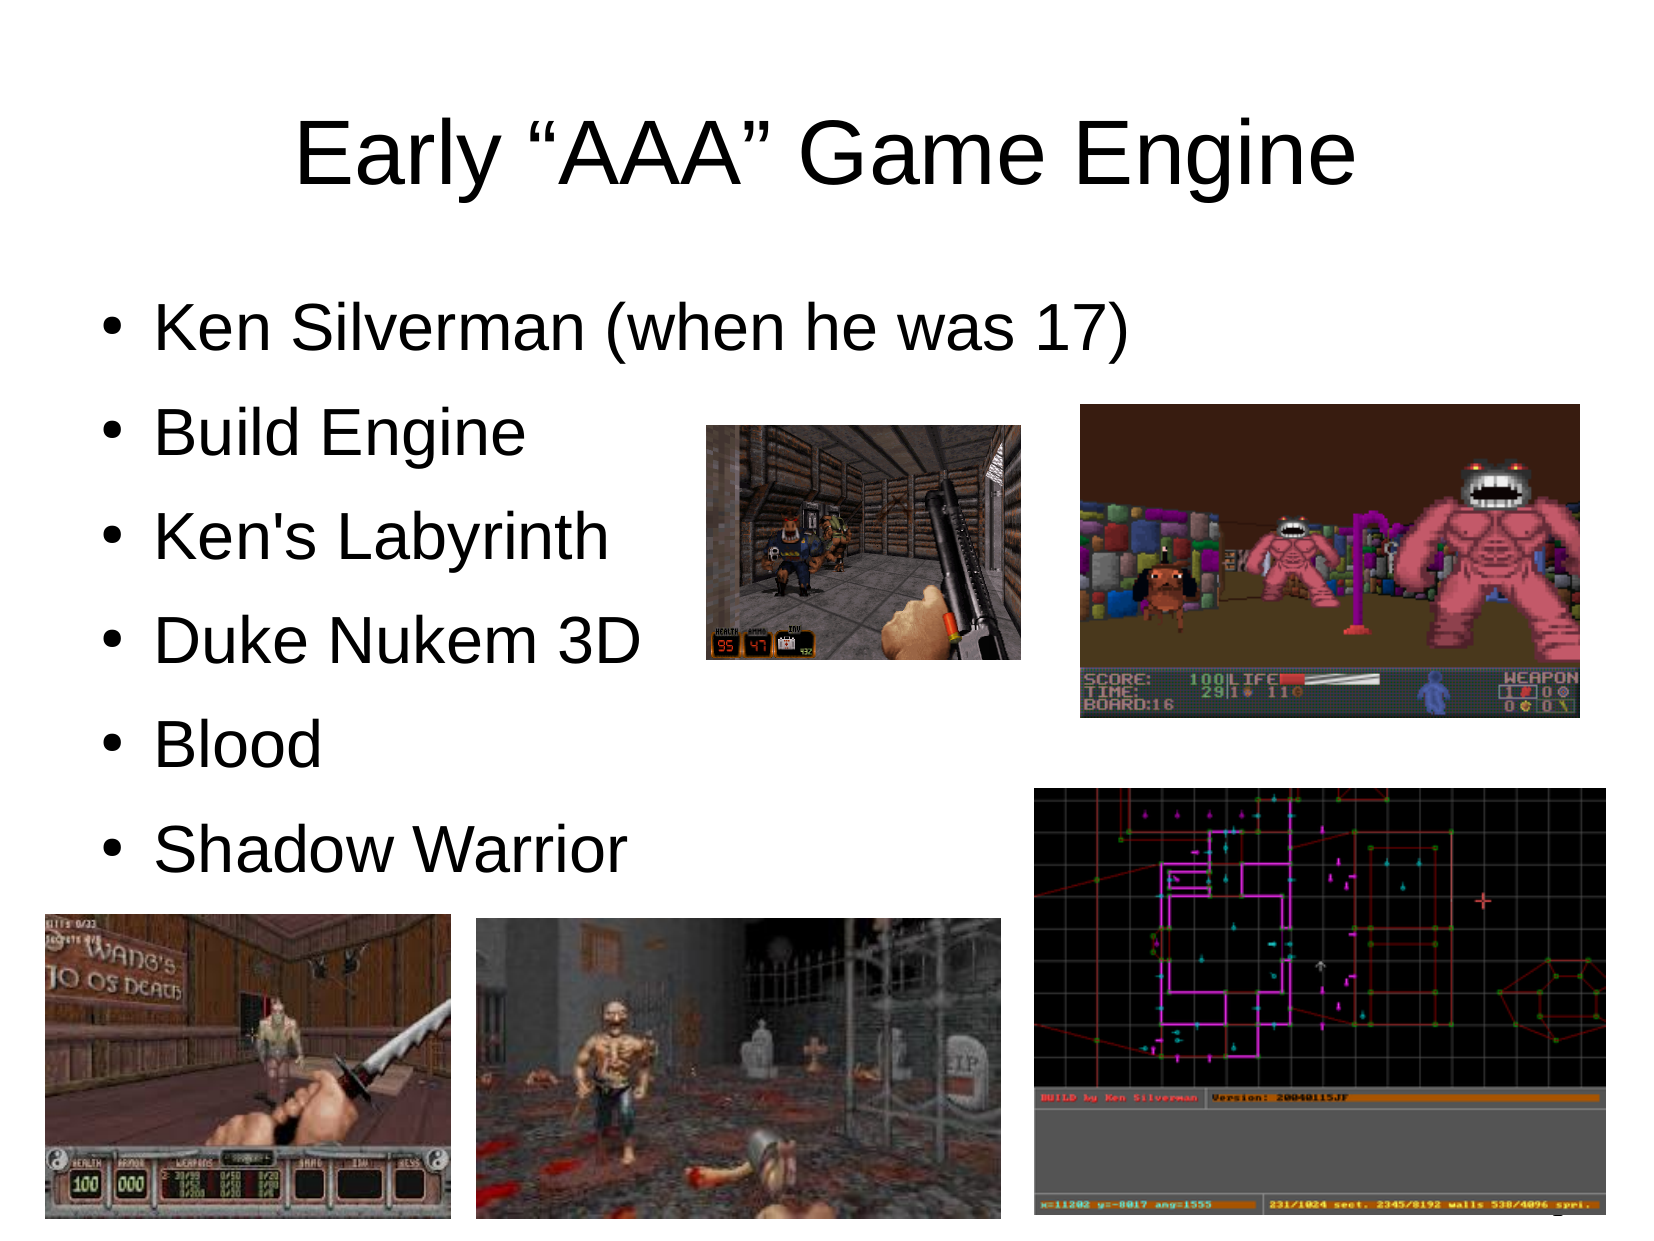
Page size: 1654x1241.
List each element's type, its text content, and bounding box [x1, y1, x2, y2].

picture [1034, 788, 1606, 1216]
picture [476, 918, 1001, 1219]
list Ken Silverman (when he was 17) Build Engine Ken's Labyrinth Duke Nukem 3D Blood Shadow Warrior [82, 290, 1571, 1010]
title Early “AAA” Game Engine [82, 49, 1571, 257]
picture [45, 914, 451, 1219]
picture [1080, 404, 1580, 718]
picture [706, 425, 1021, 661]
